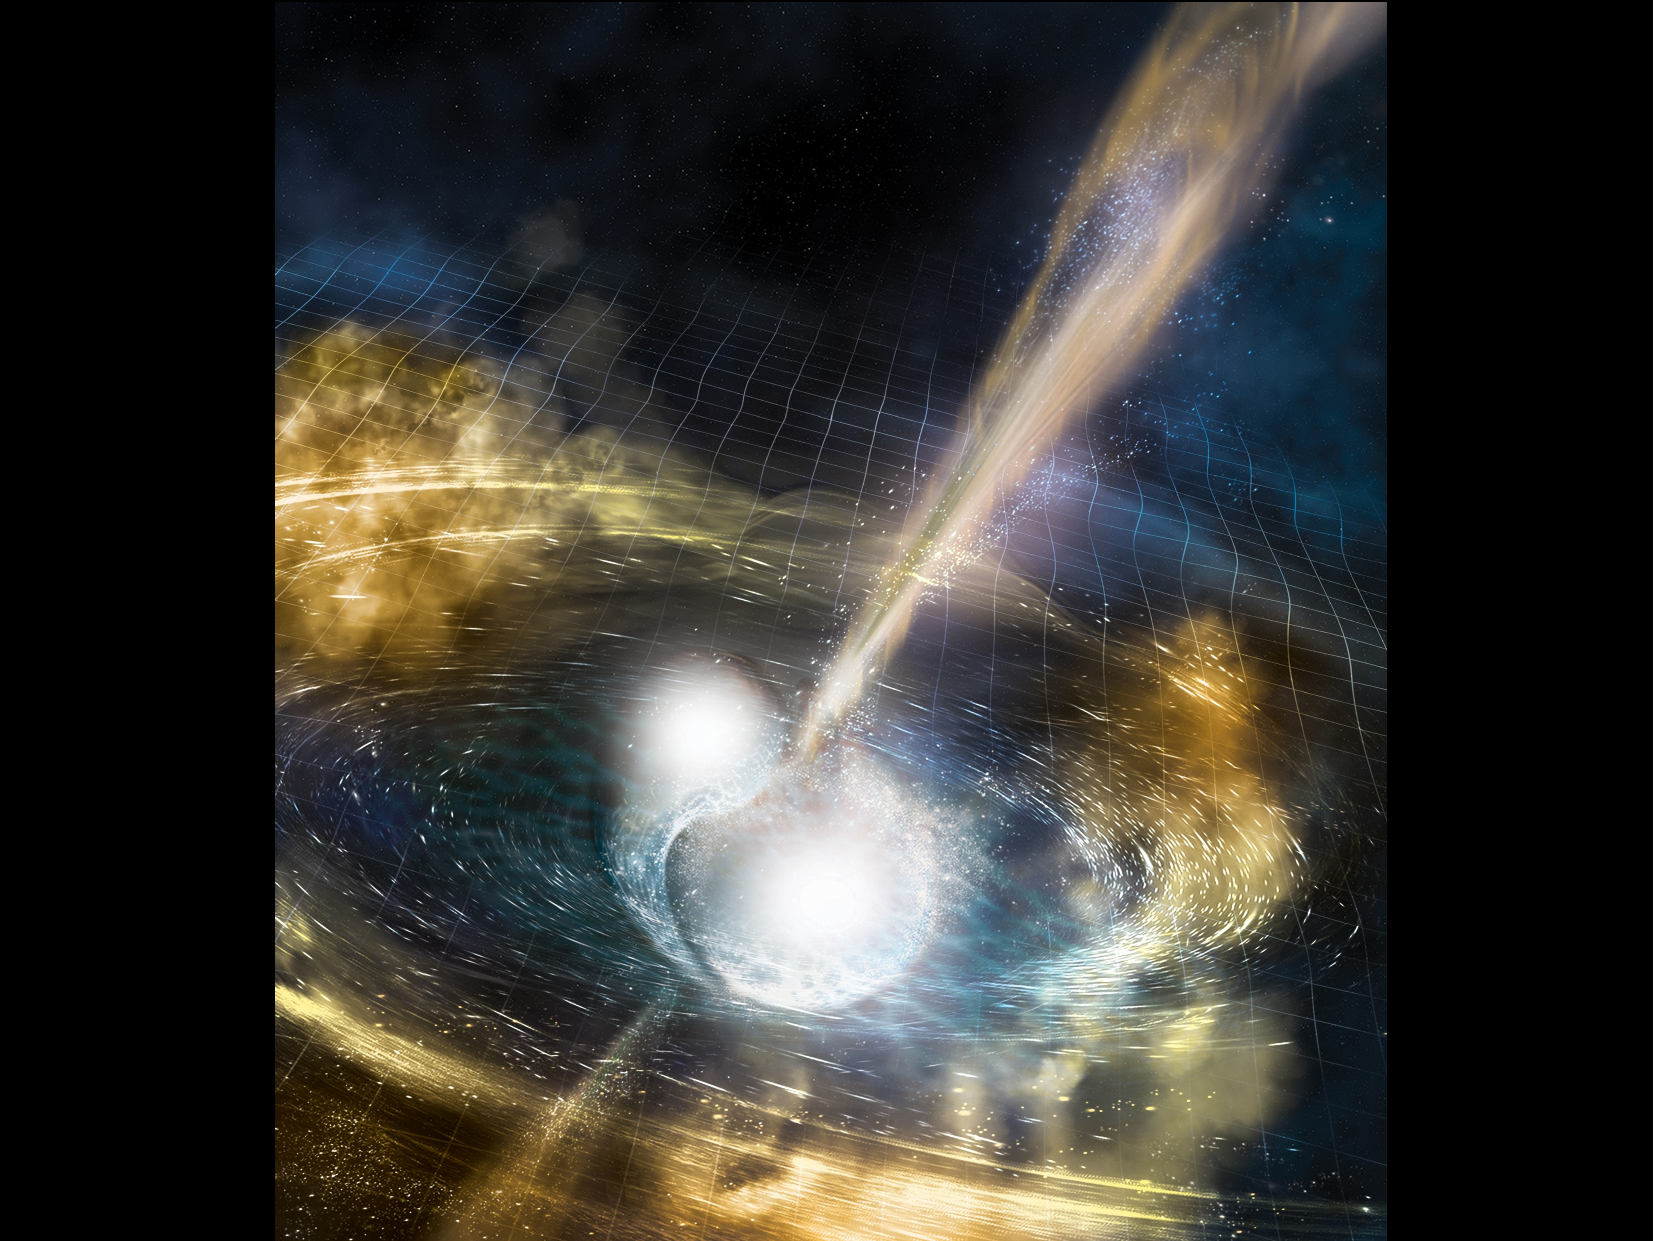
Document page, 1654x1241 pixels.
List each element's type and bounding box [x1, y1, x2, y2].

picture [275, 2, 1387, 1241]
